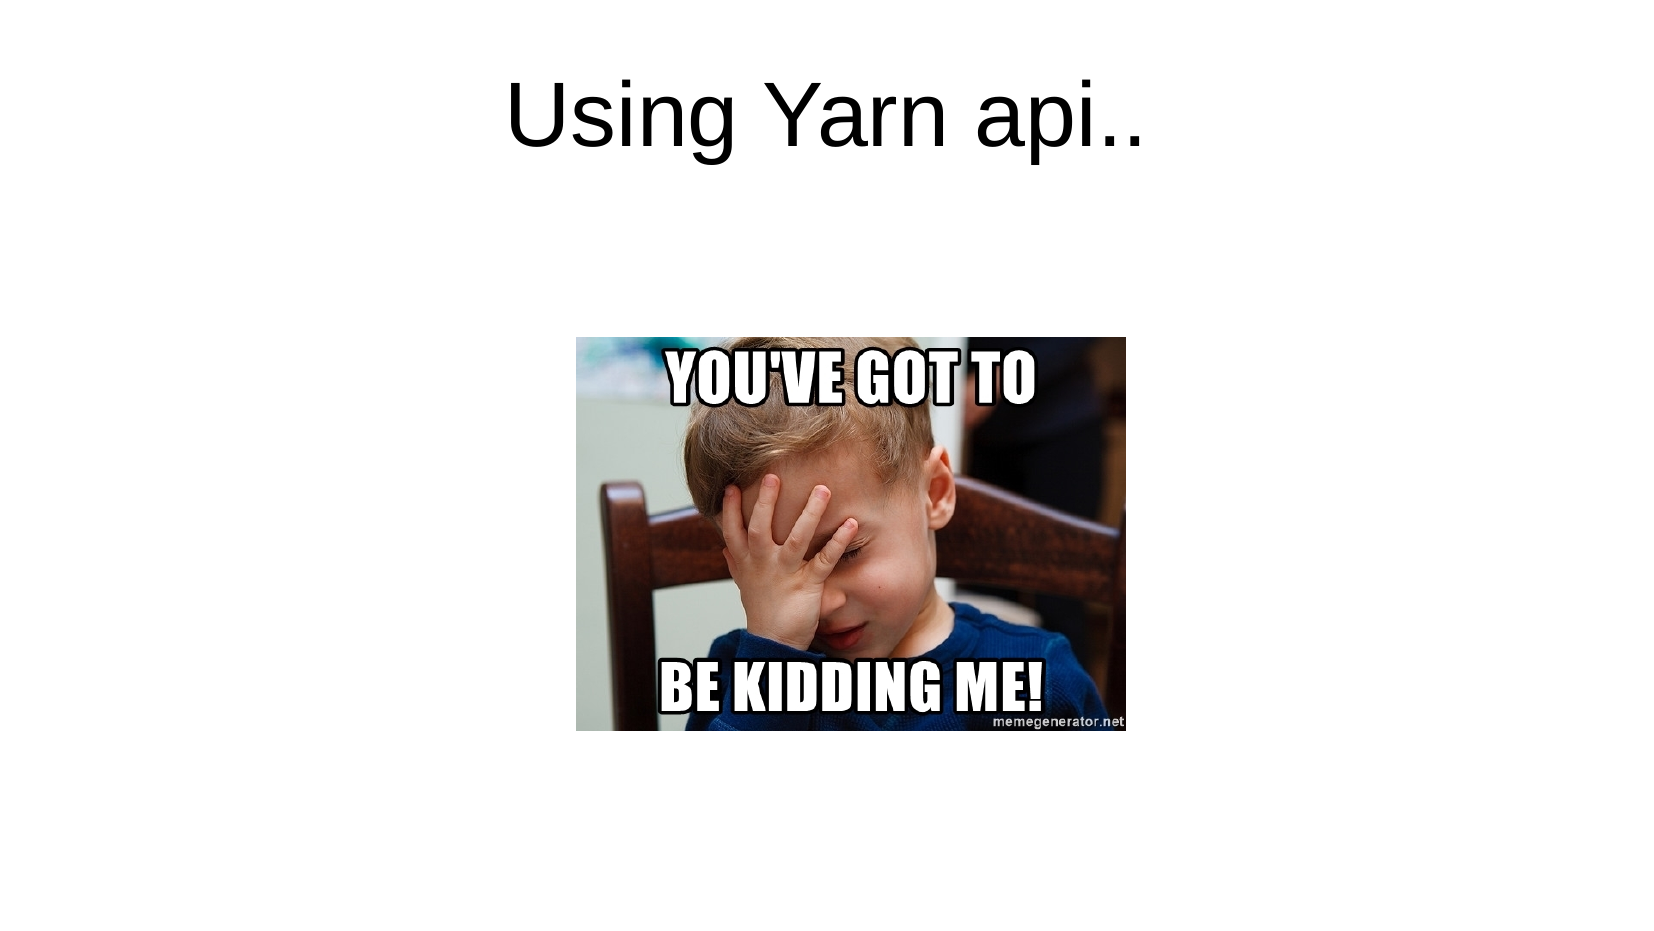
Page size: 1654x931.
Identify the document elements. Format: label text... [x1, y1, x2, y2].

picture [576, 337, 1126, 731]
title Using Yarn api.. [82, 37, 1571, 193]
